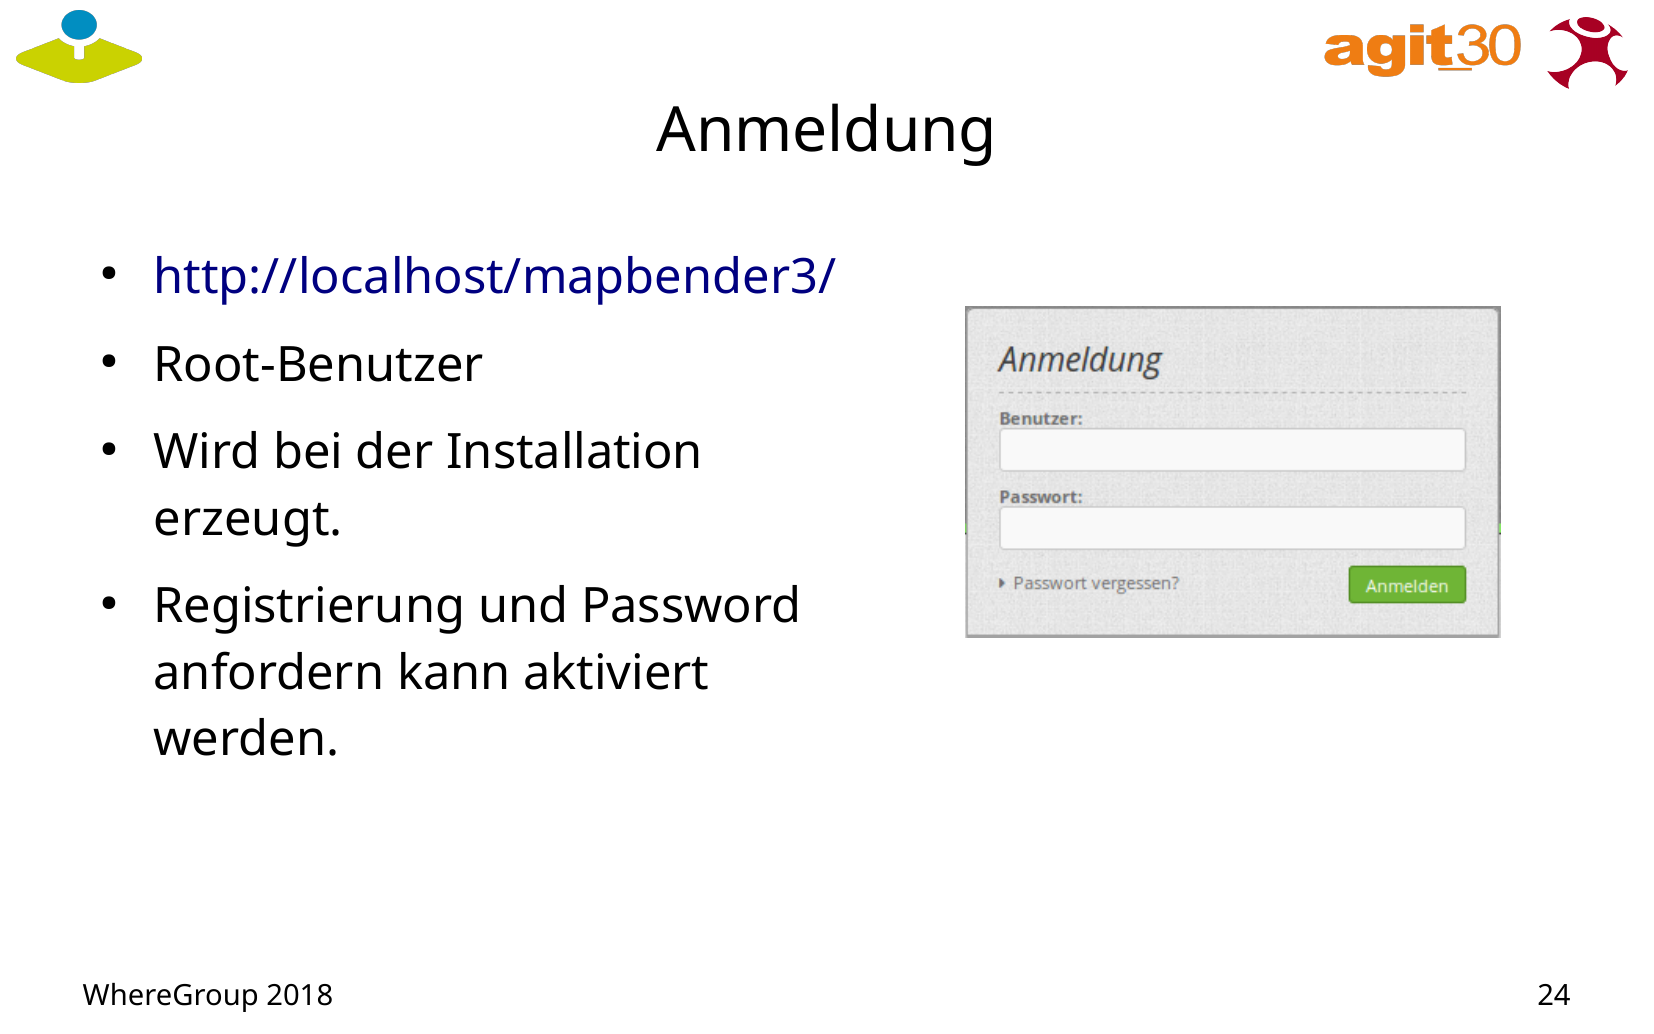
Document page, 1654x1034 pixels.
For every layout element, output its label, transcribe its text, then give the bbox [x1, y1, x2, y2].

picture [16, 10, 142, 83]
picture [965, 306, 1501, 638]
picture [1322, 21, 1524, 41]
title Anmeldung [82, 41, 1571, 214]
list http://localhost/mapbender3/ Root-Benutzer Wird bei der Installation erzeugt. Registrierung und Password anfordern kann aktiviert werden. [82, 241, 898, 955]
picture [1547, 17, 1628, 89]
